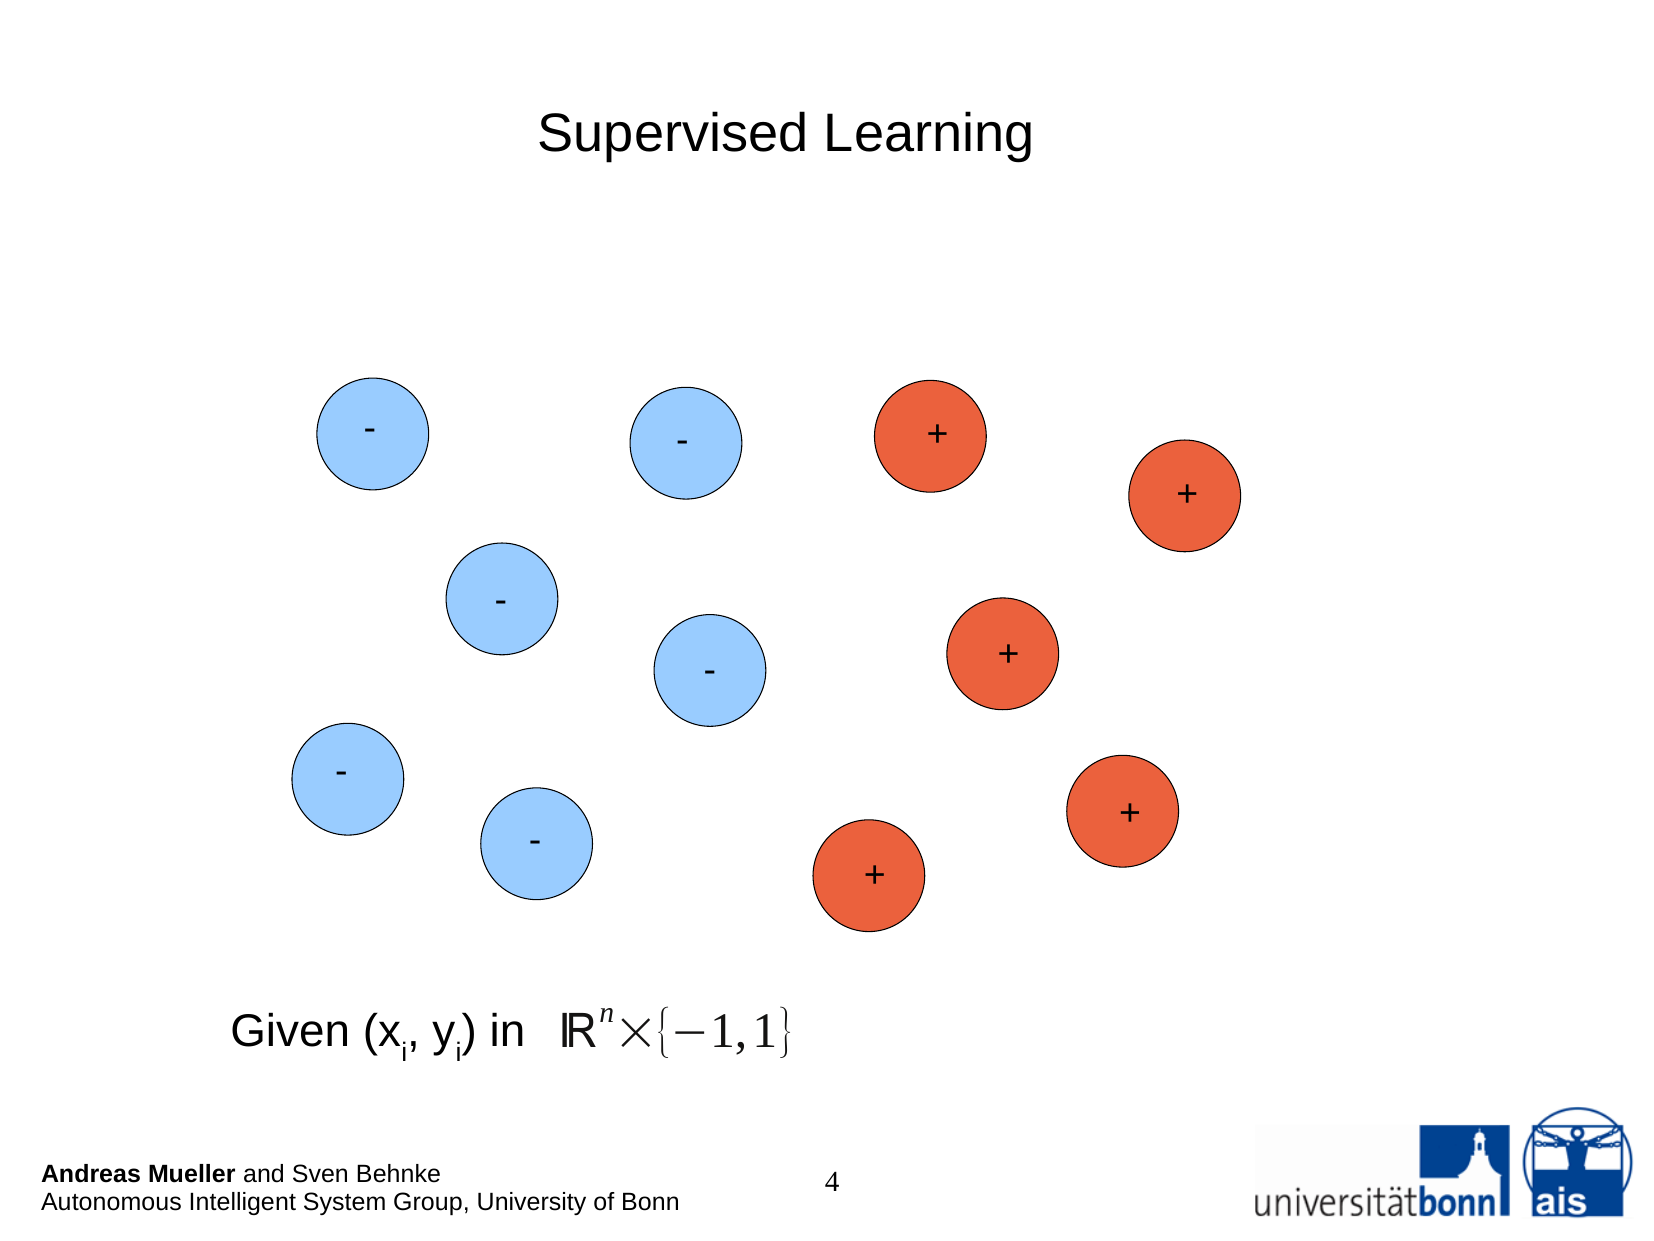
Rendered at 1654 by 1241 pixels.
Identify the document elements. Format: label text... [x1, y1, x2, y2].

text_box Supervised Learning [522, 95, 1270, 171]
text_box [316, 378, 429, 490]
text_box [946, 597, 1059, 710]
text_box + [1104, 784, 1147, 842]
text_box [1066, 755, 1179, 868]
picture [1255, 1106, 1635, 1220]
text_box - [688, 640, 741, 698]
text_box + [911, 404, 955, 462]
text_box - [348, 399, 401, 457]
text_box [480, 787, 593, 900]
text_box [874, 380, 987, 493]
text_box [813, 819, 925, 932]
text_box + [849, 845, 892, 903]
text_box [1128, 440, 1241, 552]
text_box - [320, 741, 372, 799]
text_box [446, 543, 558, 655]
text_box - [513, 811, 566, 869]
text_box [654, 614, 766, 727]
chart [553, 995, 804, 1061]
text_box + [982, 624, 1026, 682]
text_box - [661, 411, 714, 469]
text_box [630, 387, 742, 500]
text_box - [479, 571, 532, 629]
text_box + [1161, 464, 1204, 522]
text_box [291, 723, 404, 836]
text_box Given (xi, yi) in [215, 997, 762, 1159]
